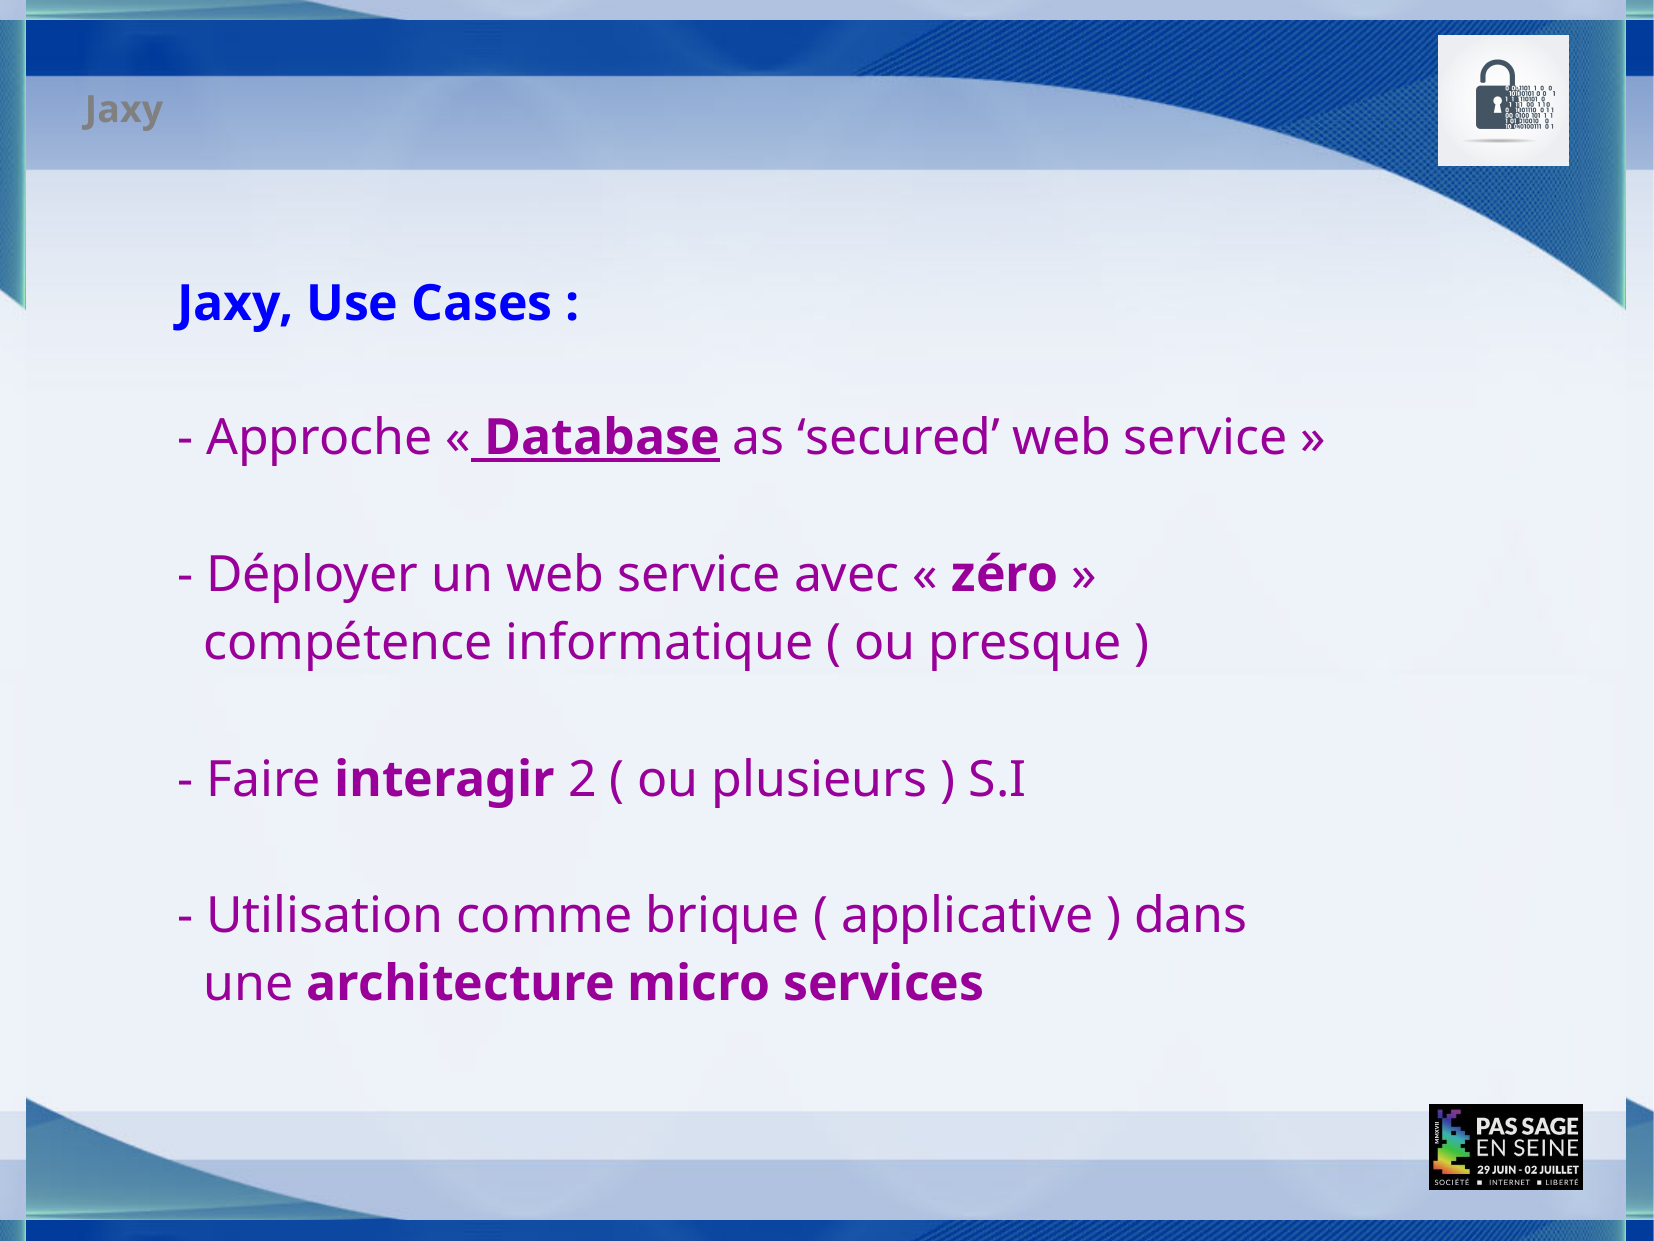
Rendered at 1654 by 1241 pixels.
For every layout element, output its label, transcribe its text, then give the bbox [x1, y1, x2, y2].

title - Approche « Database as ‘secured’ web service » - Déployer un web service avec « zéro » compétence informatique ( ou presque ) - Faire interagir 2 ( ou plusieurs ) S.I - Utilisation comme brique ( applicative ) dans une architecture micro services [112, 353, 1560, 995]
picture [0, 0, 1654, 1241]
text_box Jaxy, Use Cases : [177, 242, 697, 360]
title Jaxy [11, 86, 237, 131]
